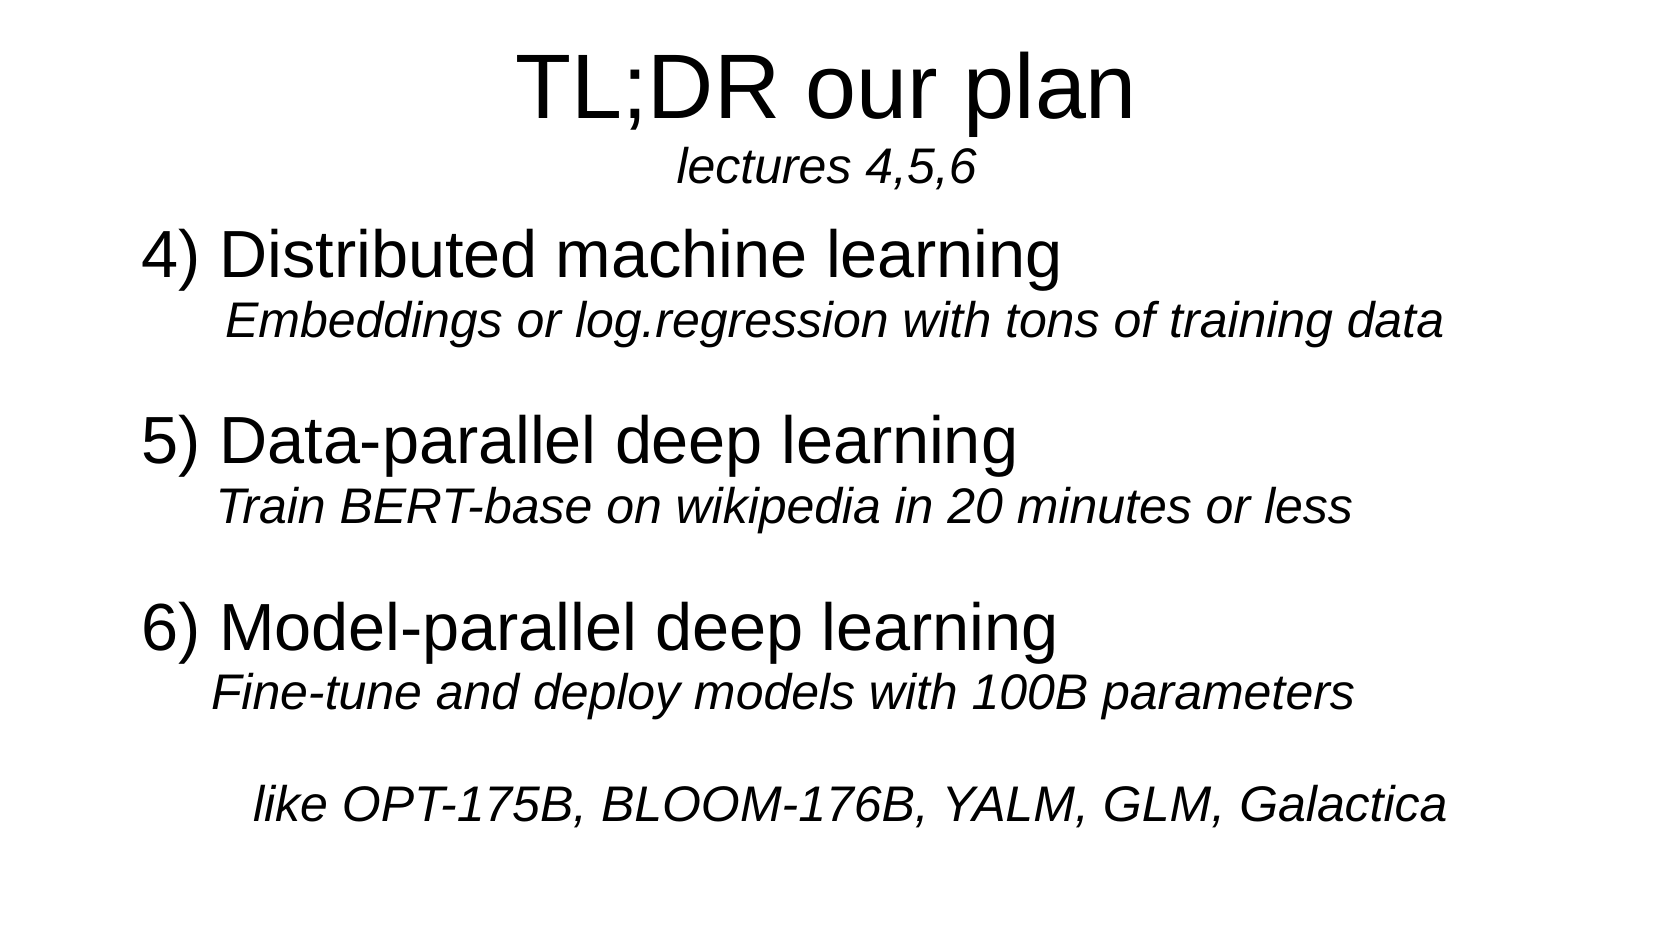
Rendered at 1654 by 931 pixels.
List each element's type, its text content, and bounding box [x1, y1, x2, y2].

subtitle 4) Distributed machine learning Embeddings or log.regression with tons of training data 5) Data-parallel deep learning Train BERT-base on wikipedia in 20 minutes or less 6) Model-parallel deep learning Fine-tune and deploy models with 100B parameters like OPT-175B, BLOOM-176B, YALM, GLM, Galactica [82, 207, 1571, 897]
title TL;DR our plan lectures 4,5,6 [82, 35, 1571, 194]
